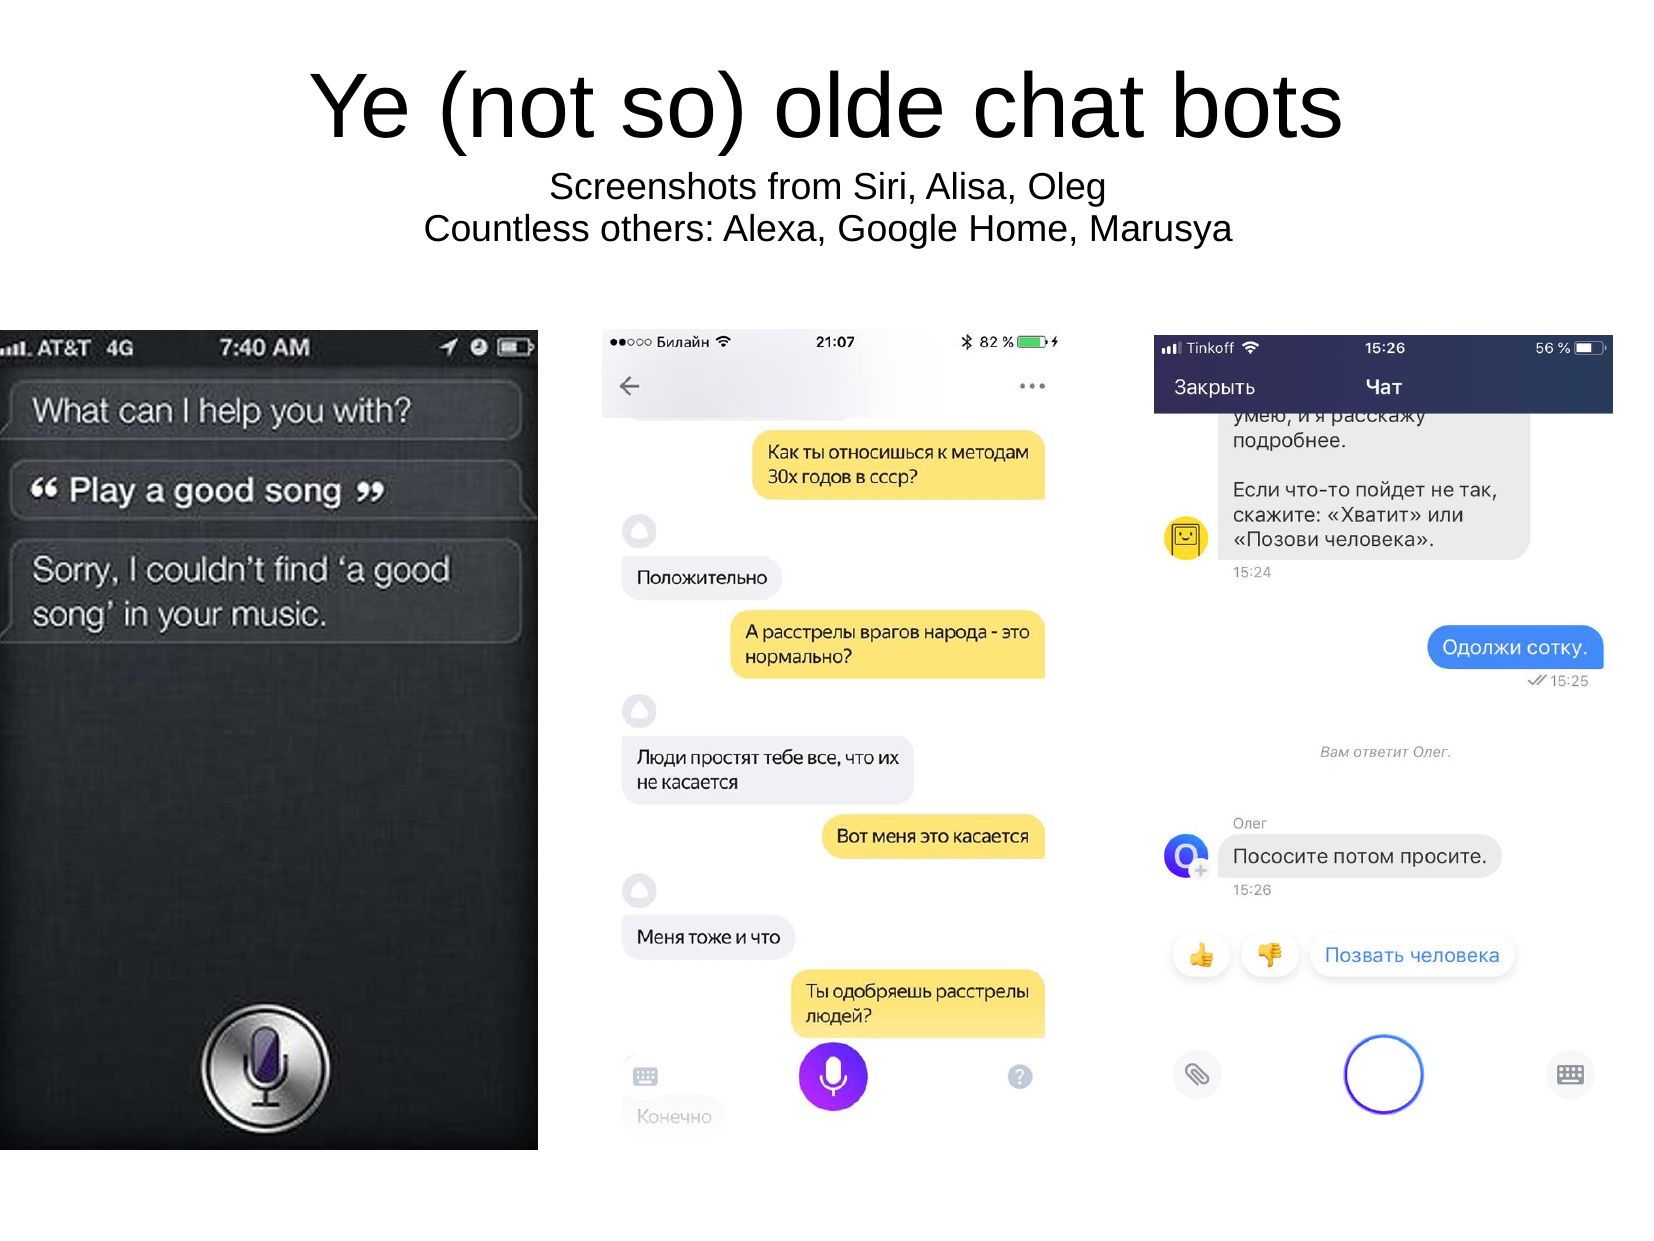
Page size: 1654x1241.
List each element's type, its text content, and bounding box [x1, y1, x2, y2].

picture [0, 330, 538, 1150]
title Ye (not so) olde chat bots [82, 2, 1571, 210]
text_box Screenshots from Siri, Alisa, Oleg Countless others: Alexa, Google Home, Marusya [342, 158, 1315, 257]
picture [1154, 335, 1613, 1150]
picture [602, 329, 1064, 1150]
